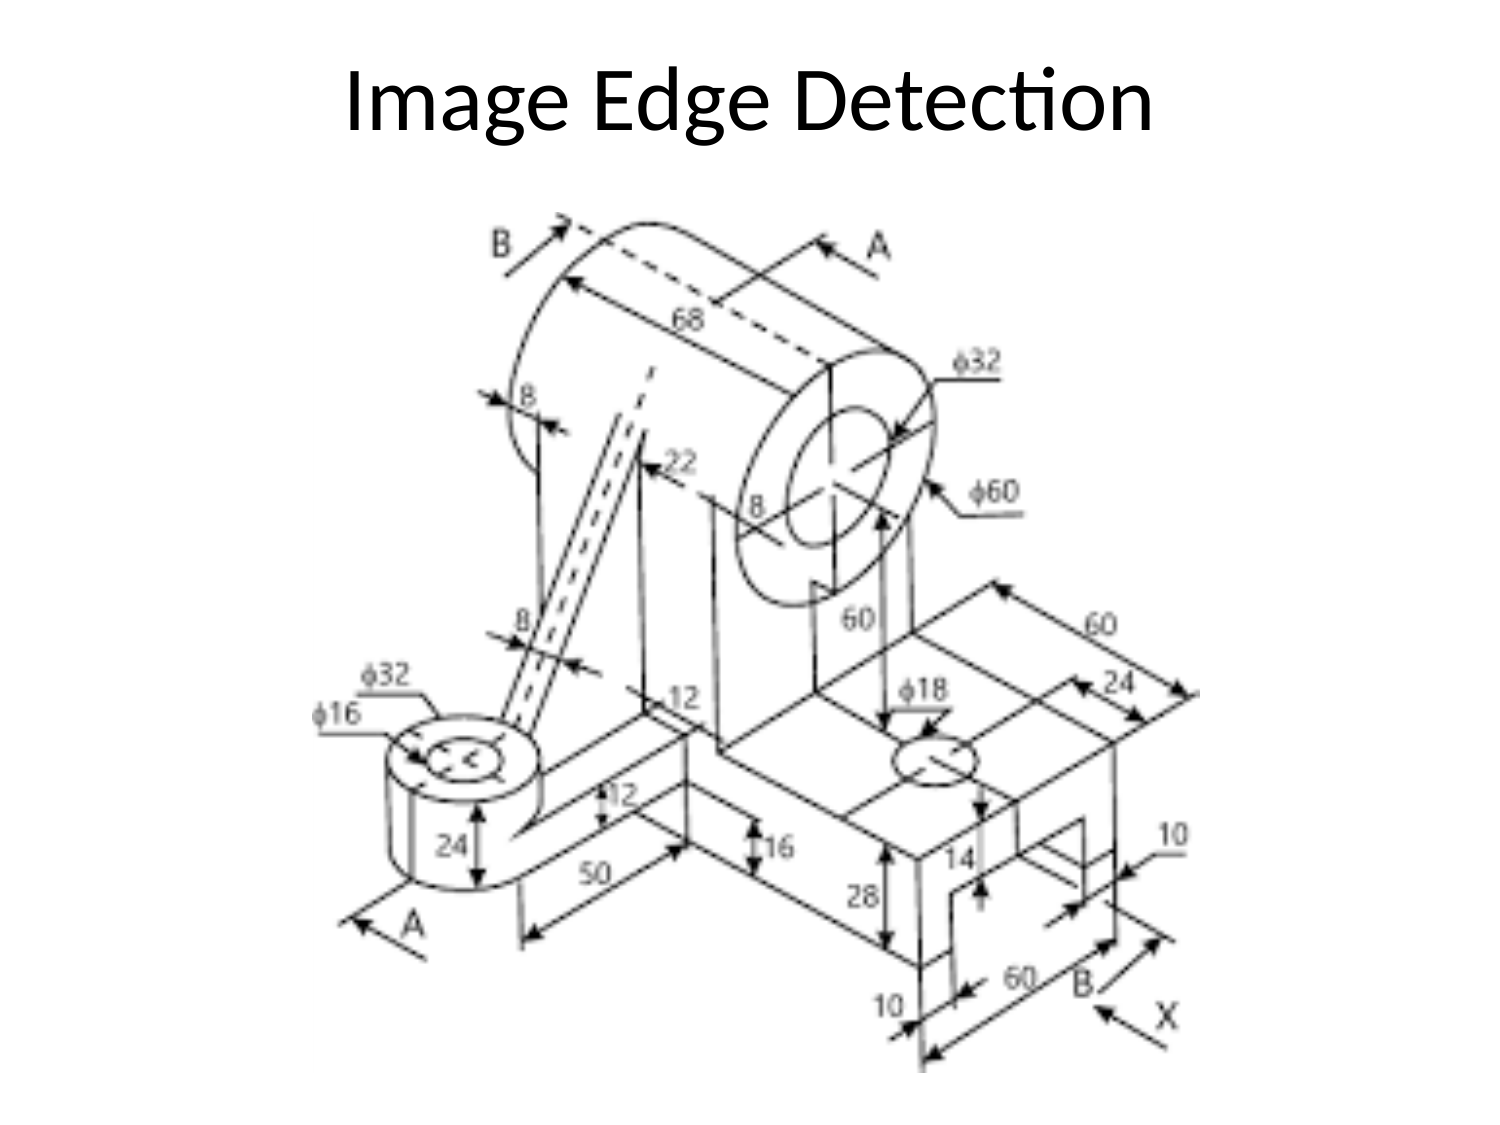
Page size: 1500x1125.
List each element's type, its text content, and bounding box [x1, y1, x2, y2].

title Image Edge Detection [75, 0, 1425, 188]
picture [312, 212, 1200, 1073]
